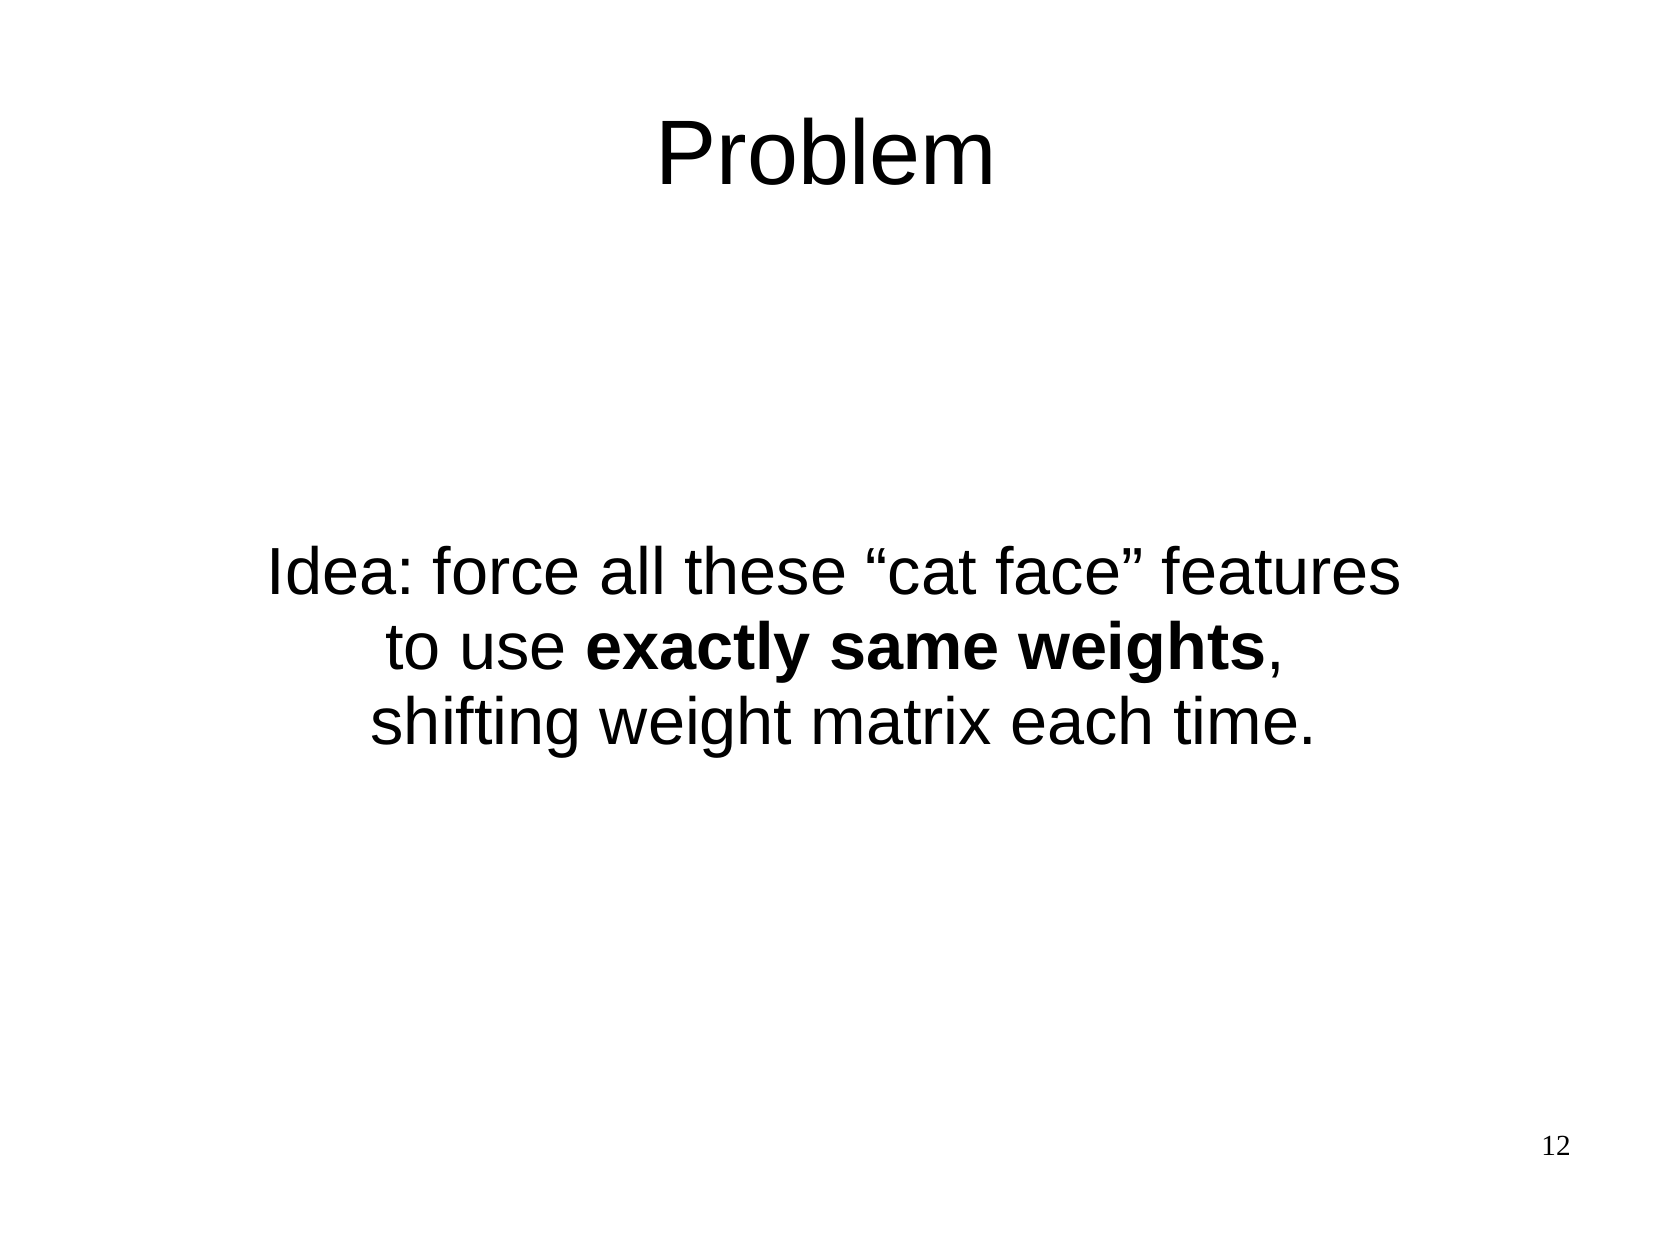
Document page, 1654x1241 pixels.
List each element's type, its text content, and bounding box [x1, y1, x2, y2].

text_box Idea: force all these “cat face” features to use exactly same weights, shifting weight matrix each time. [149, 235, 1470, 1058]
title Problem [82, 49, 1571, 257]
